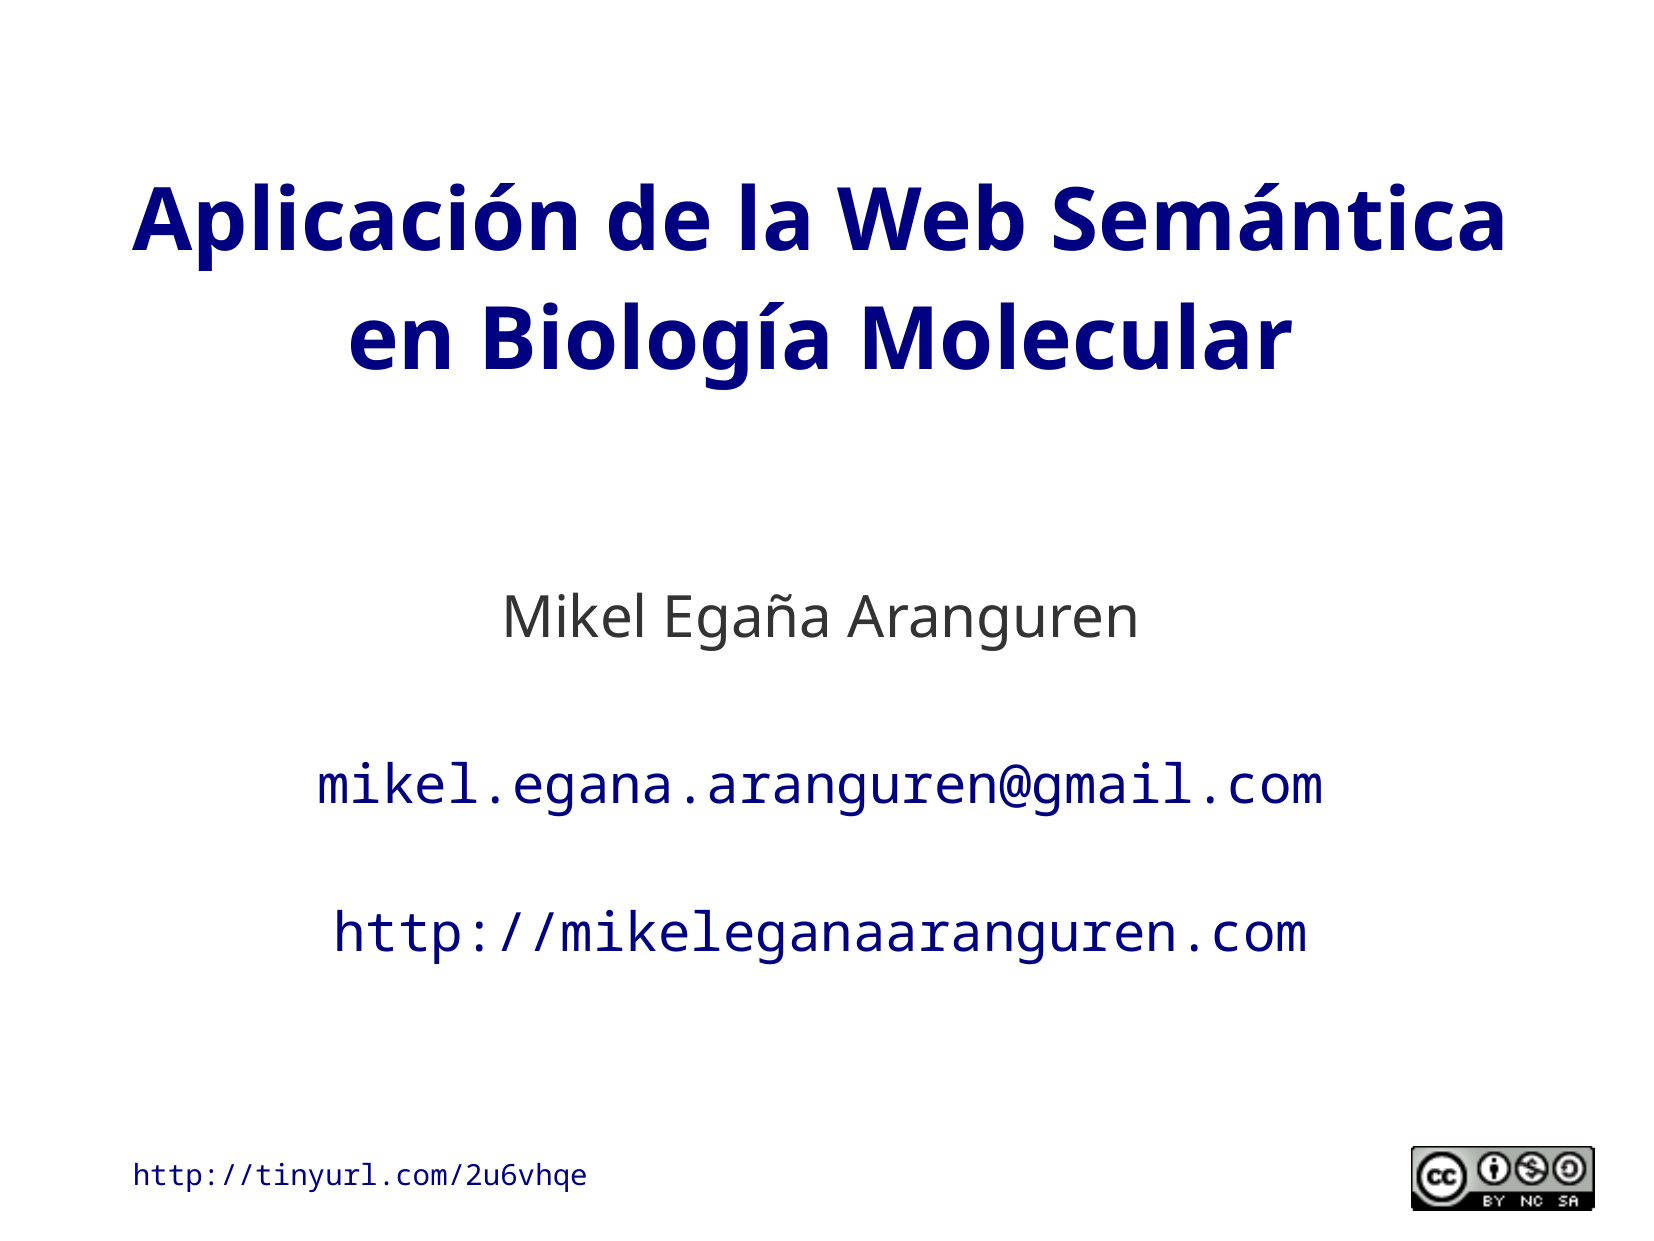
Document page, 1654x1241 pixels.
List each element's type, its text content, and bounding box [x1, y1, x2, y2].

picture [1411, 1146, 1595, 1211]
title Aplicación de la Web Semántica en Biología Molecular [76, 91, 1565, 462]
subtitle Mikel Egaña Aranguren mikel.egana.aranguren@gmail.com http://mikeleganaaranguren.com [76, 536, 1565, 1097]
text_box http://tinyurl.com/2u6vhqe [118, 1147, 621, 1196]
